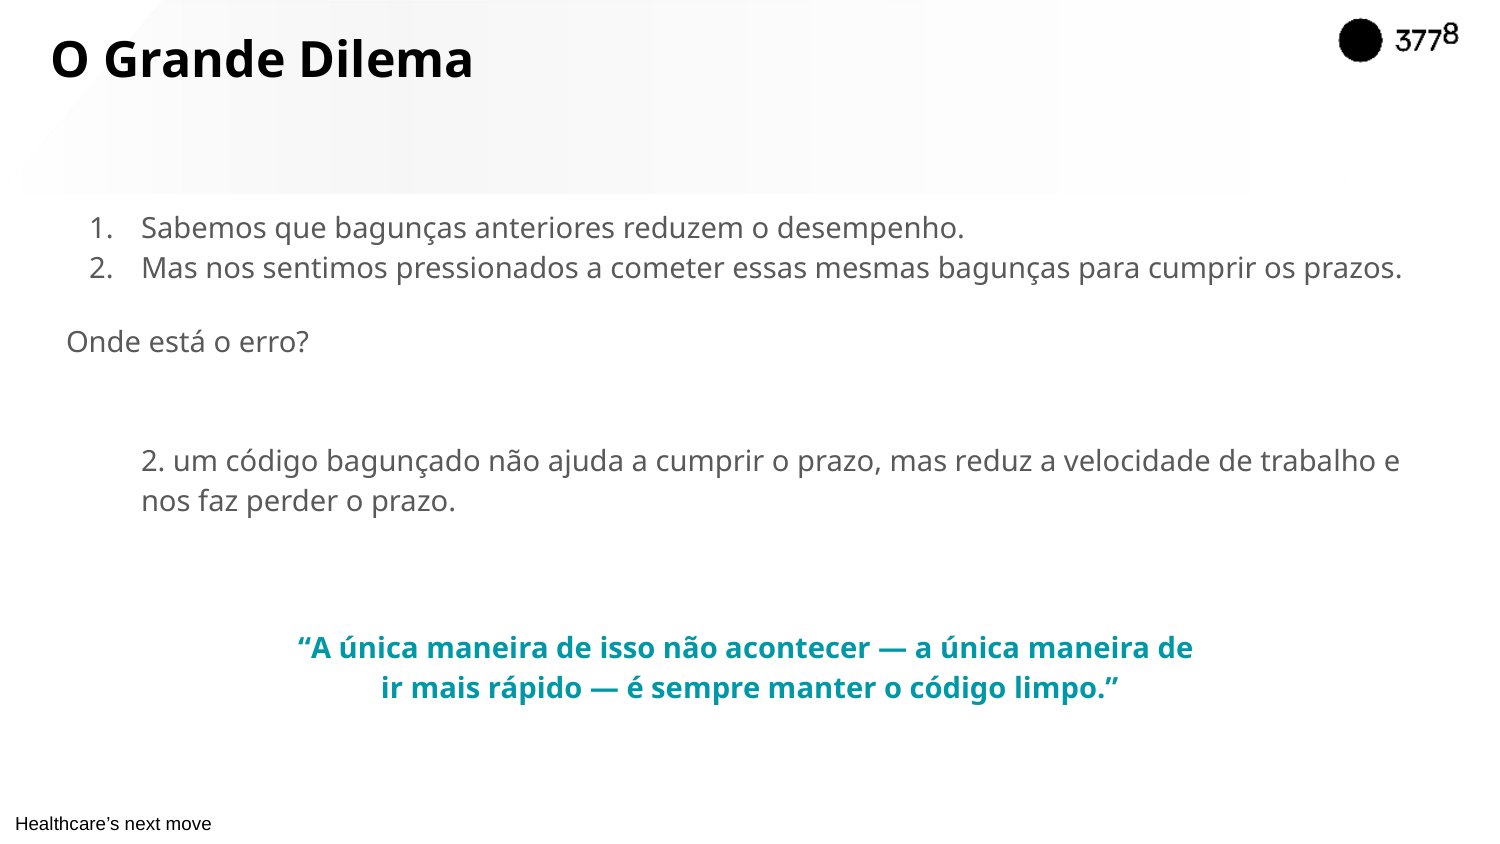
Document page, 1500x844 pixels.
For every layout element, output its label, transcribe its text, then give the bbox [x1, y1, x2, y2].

list 2. um código bagunçado não ajuda a cumprir o prazo, mas reduz a velocidade de trabalho e nos faz perder o prazo. “A única maneira de isso não acontecer — a única maneira de ir mais rápido — é sempre manter o código limpo.” [51, 421, 1449, 750]
title O Grande Dilema [35, 12, 1308, 107]
list Sabemos que bagunças anteriores reduzem o desempenho. Mas nos sentimos pressionados a cometer essas mesmas bagunças para cumprir os prazos. Onde está o erro? [51, 189, 1449, 421]
picture [0, 0, 1500, 194]
